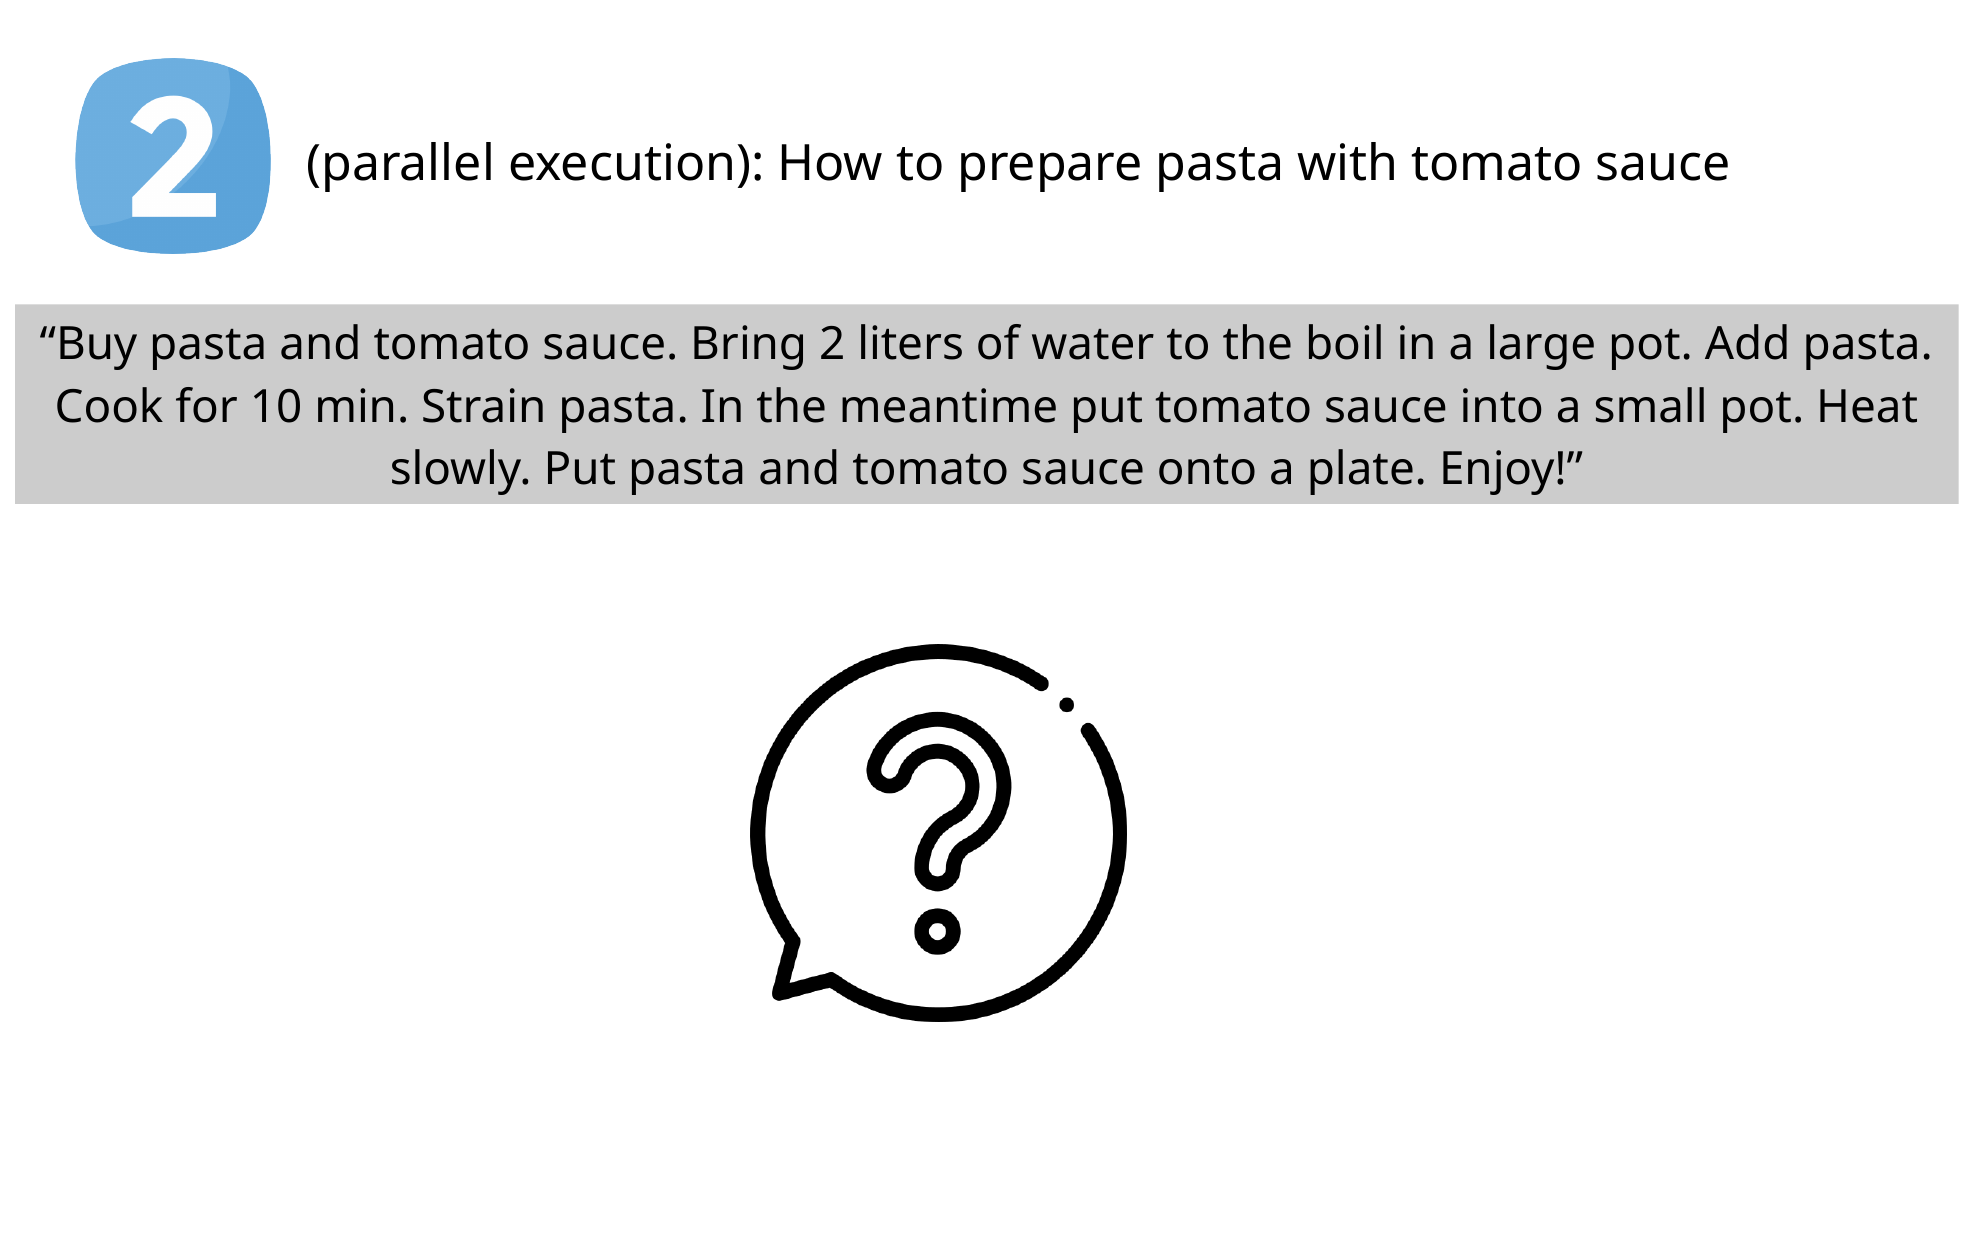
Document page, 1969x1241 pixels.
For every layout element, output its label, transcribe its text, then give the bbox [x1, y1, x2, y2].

picture [75, 58, 271, 254]
picture [750, 644, 1127, 1022]
text_box (parallel execution): How to prepare pasta with tomato sauce [300, 96, 1921, 226]
text_box “Buy pasta and tomato sauce. Bring 2 liters of water to the boil in a large pot. Add pasta. Cook for 10 min. Strain pasta. In the meantime put tomato sauce into a small pot. Heat slowly. Put pasta and tomato sauce onto a plate. Enjoy!” [15, 318, 1959, 491]
